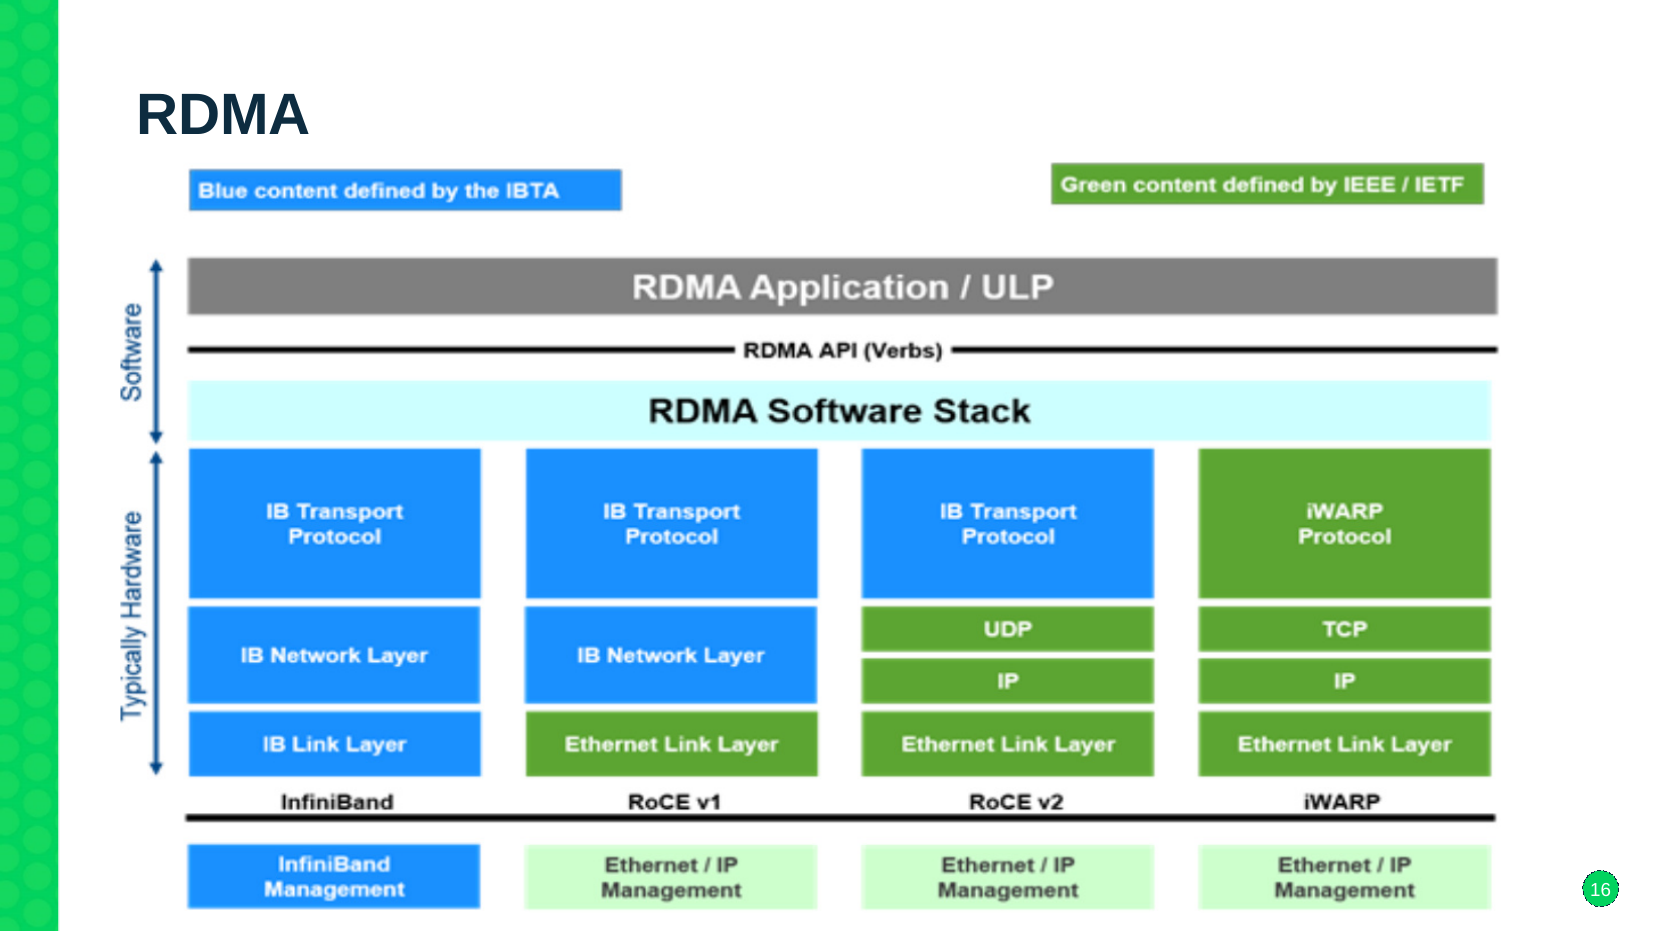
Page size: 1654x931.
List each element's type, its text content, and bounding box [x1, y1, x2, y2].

picture [120, 162, 1501, 916]
title RDMA [121, 37, 1531, 193]
picture [0, 0, 76, 931]
